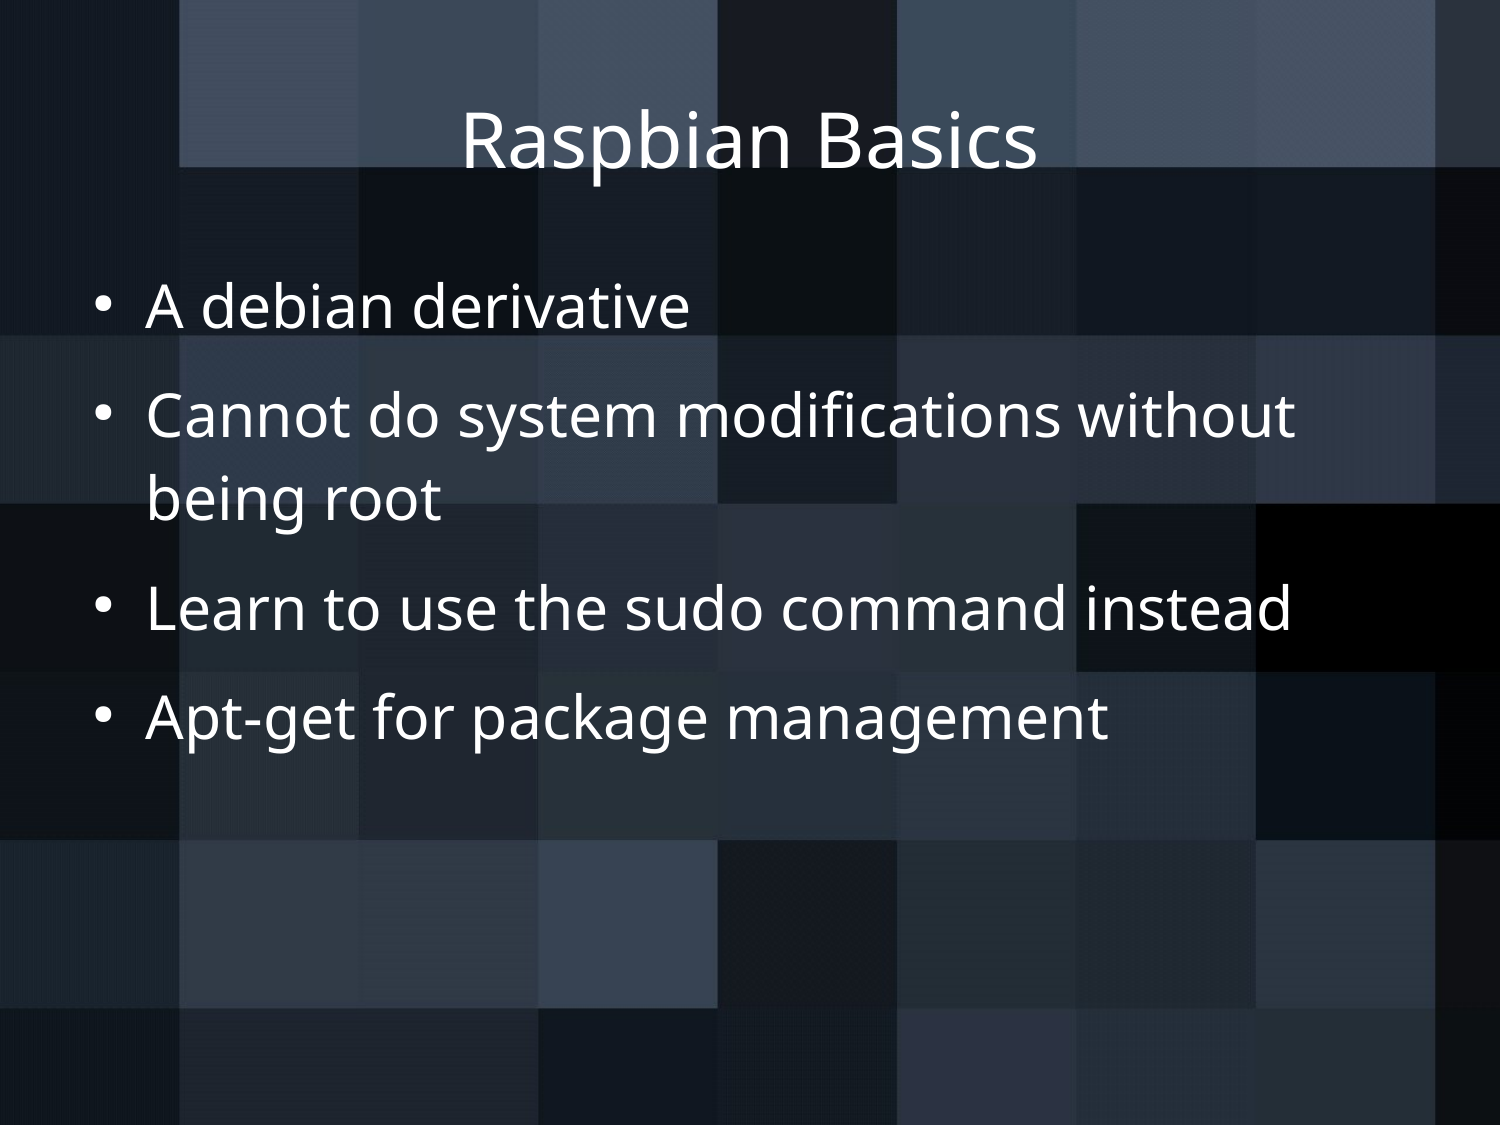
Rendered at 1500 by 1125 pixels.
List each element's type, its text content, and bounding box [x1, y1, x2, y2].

picture [0, 0, 1500, 1125]
title Raspbian Basics [75, 44, 1425, 233]
list A debian derivative Cannot do system modifications without being root Learn to use the sudo command instead Apt-get for package management [75, 263, 1425, 916]
